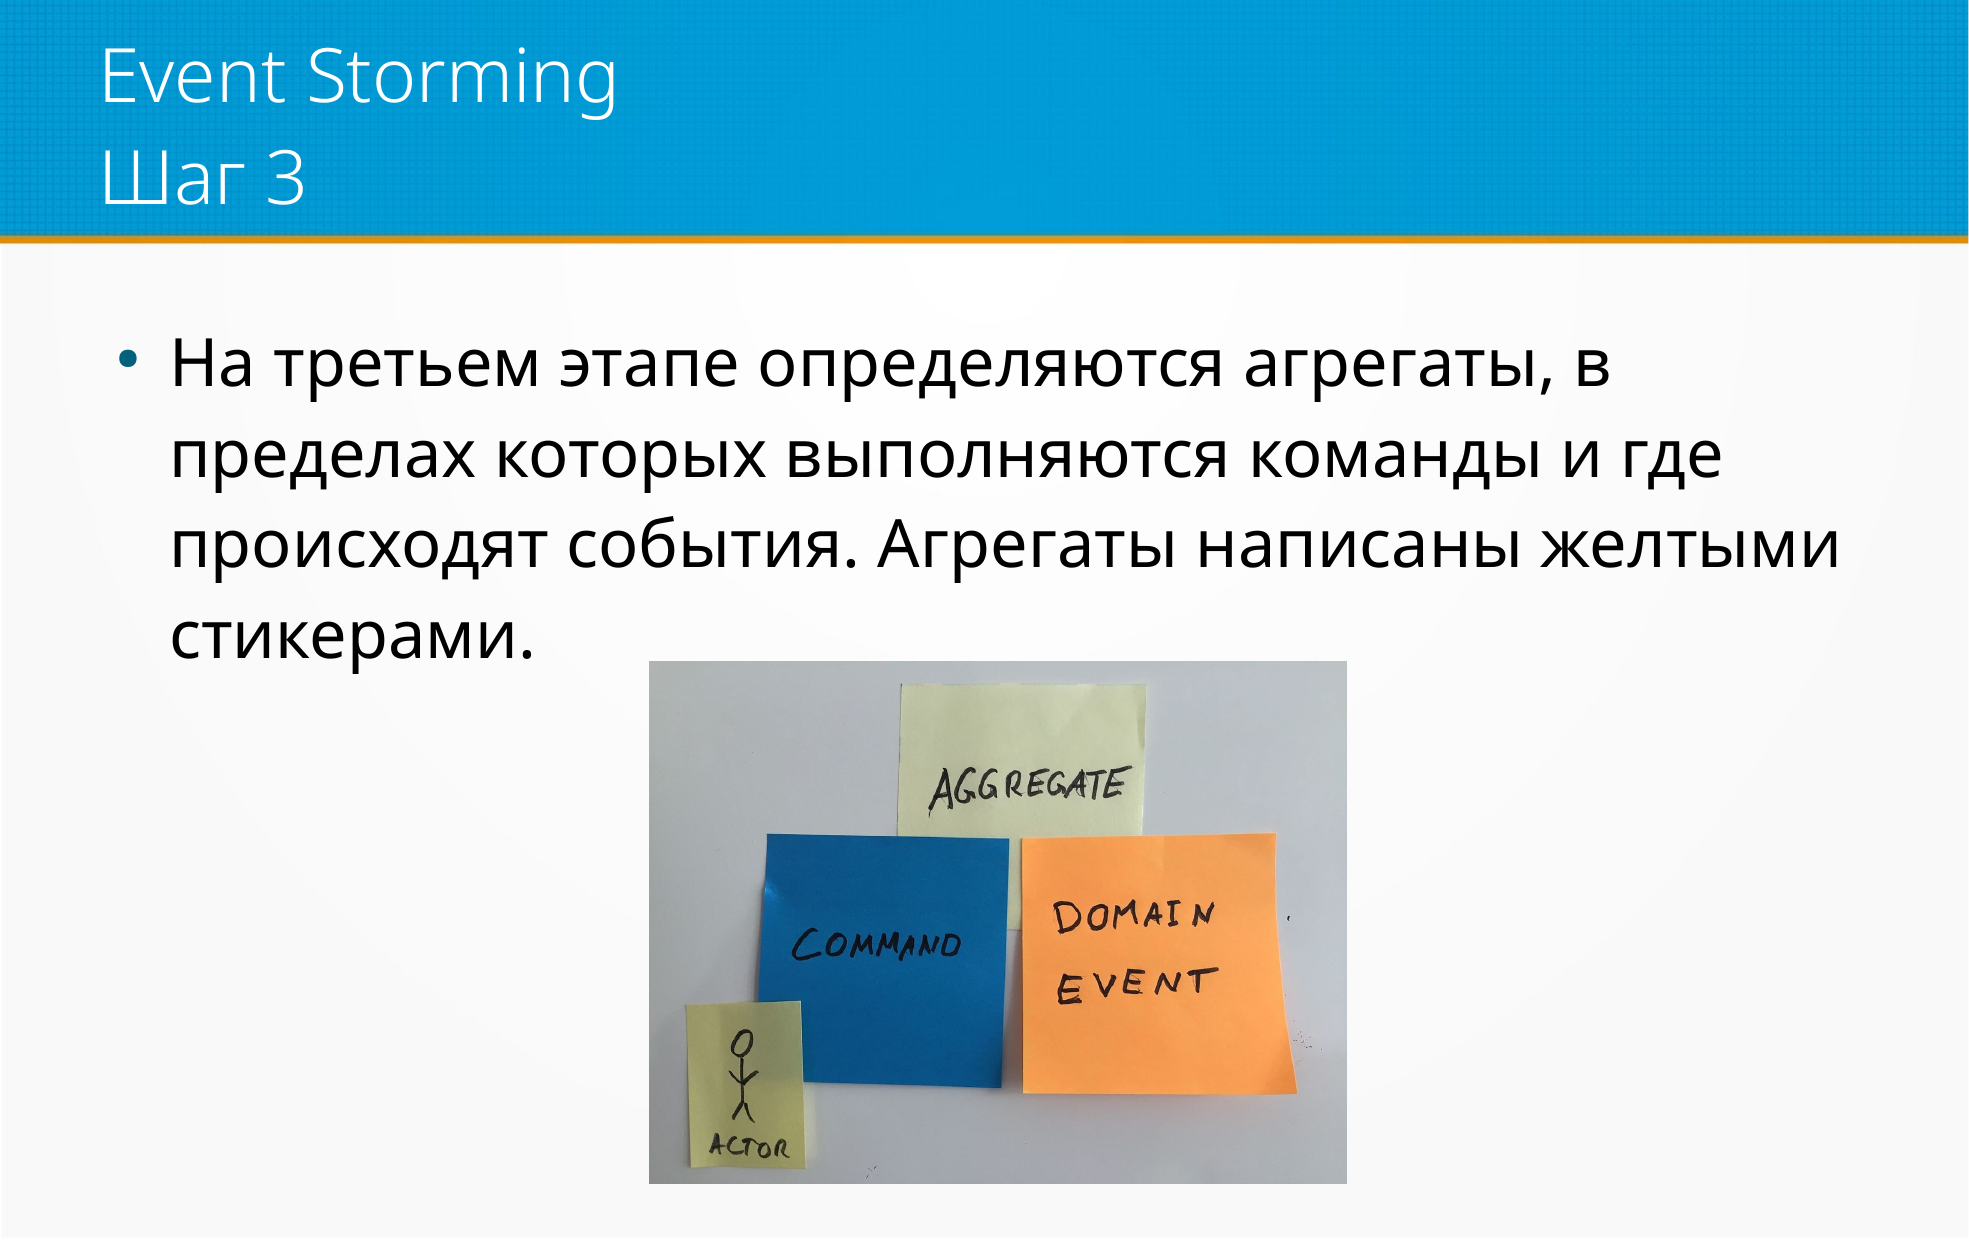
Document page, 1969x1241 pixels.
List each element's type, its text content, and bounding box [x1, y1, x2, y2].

picture [0, 233, 1969, 1241]
list На третьем этапе определяются агрегаты, в пределах которых выполняются команды и где происходят события. Агрегаты написаны желтыми стикерами. [98, 315, 1926, 733]
title Event Storming Шаг 3 [98, 19, 1870, 227]
